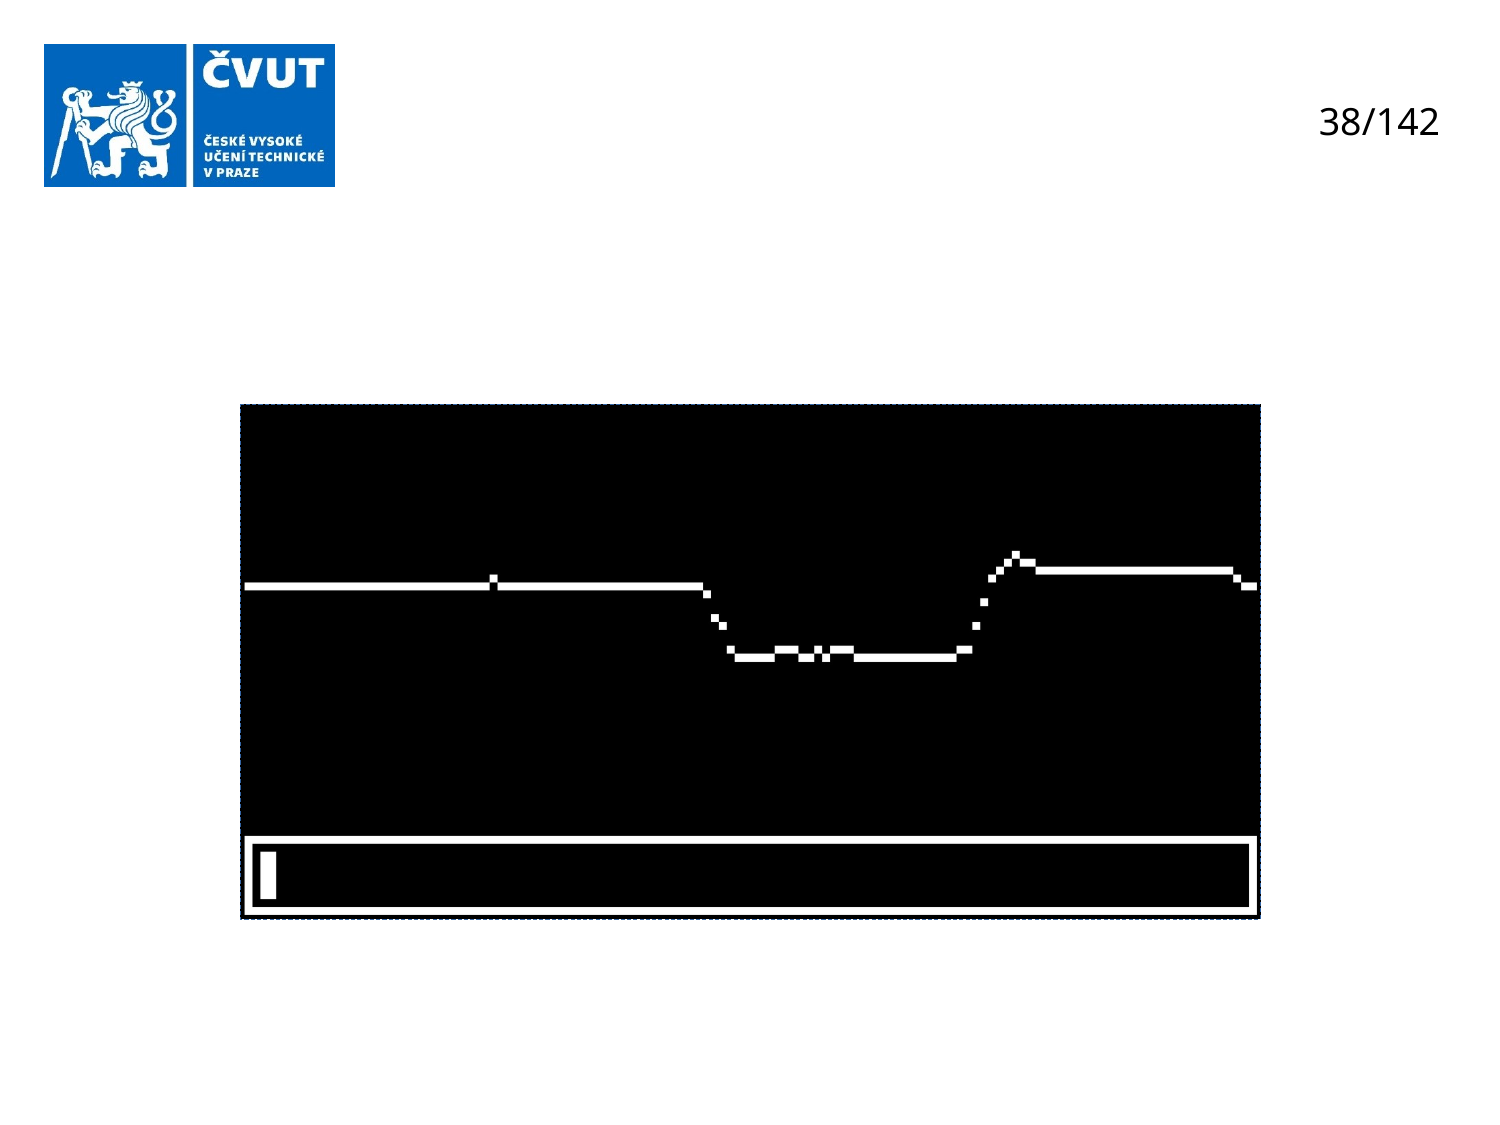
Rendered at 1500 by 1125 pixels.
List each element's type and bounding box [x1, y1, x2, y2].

picture [240, 404, 1261, 920]
list [177, 501, 1456, 1081]
picture [44, 44, 335, 187]
